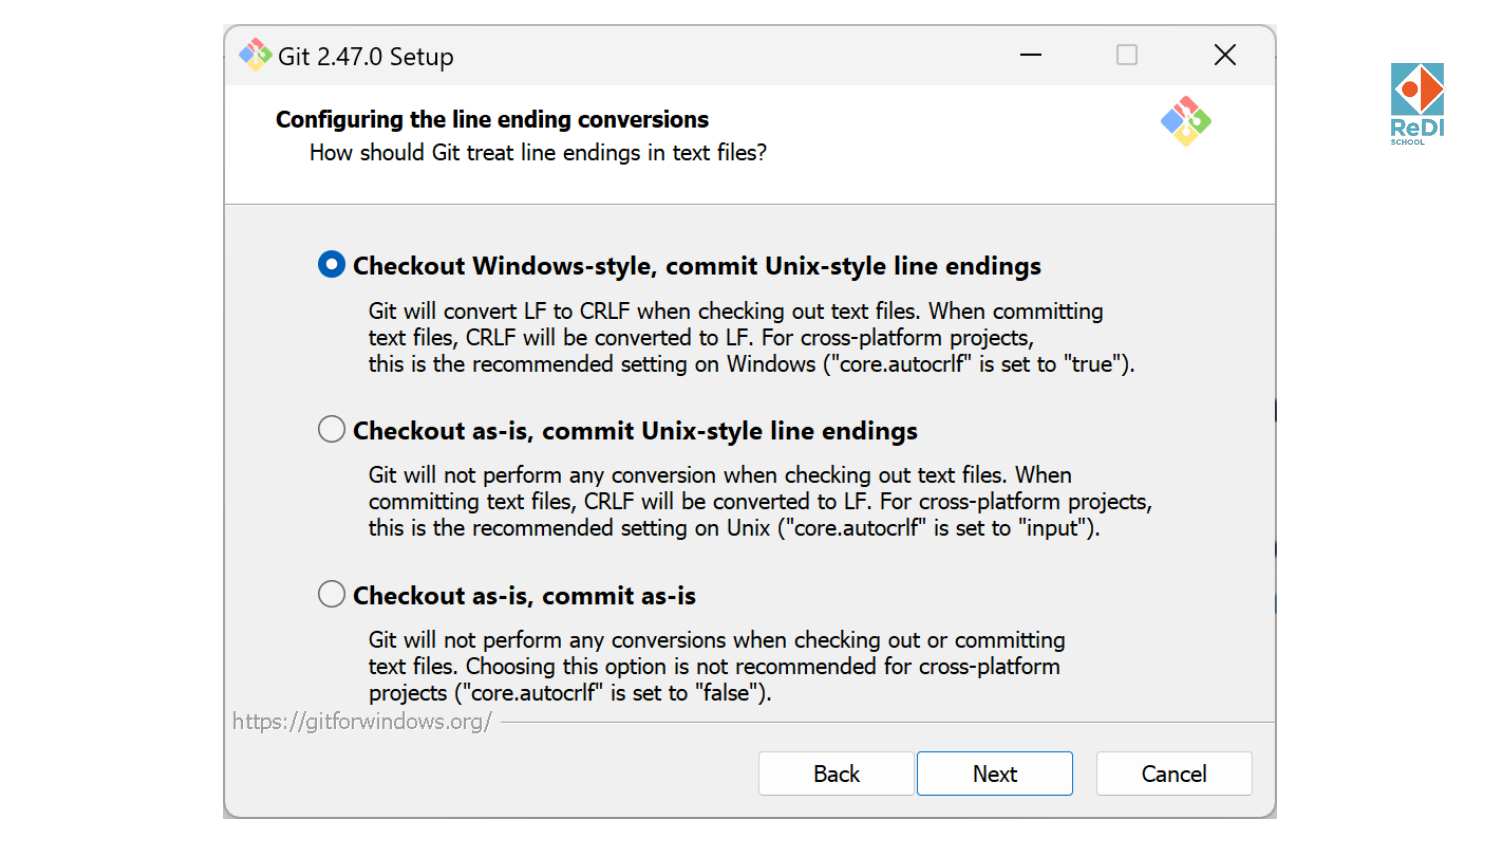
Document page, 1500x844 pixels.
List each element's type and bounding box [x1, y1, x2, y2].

picture [223, 24, 1277, 819]
picture [1391, 63, 1447, 145]
